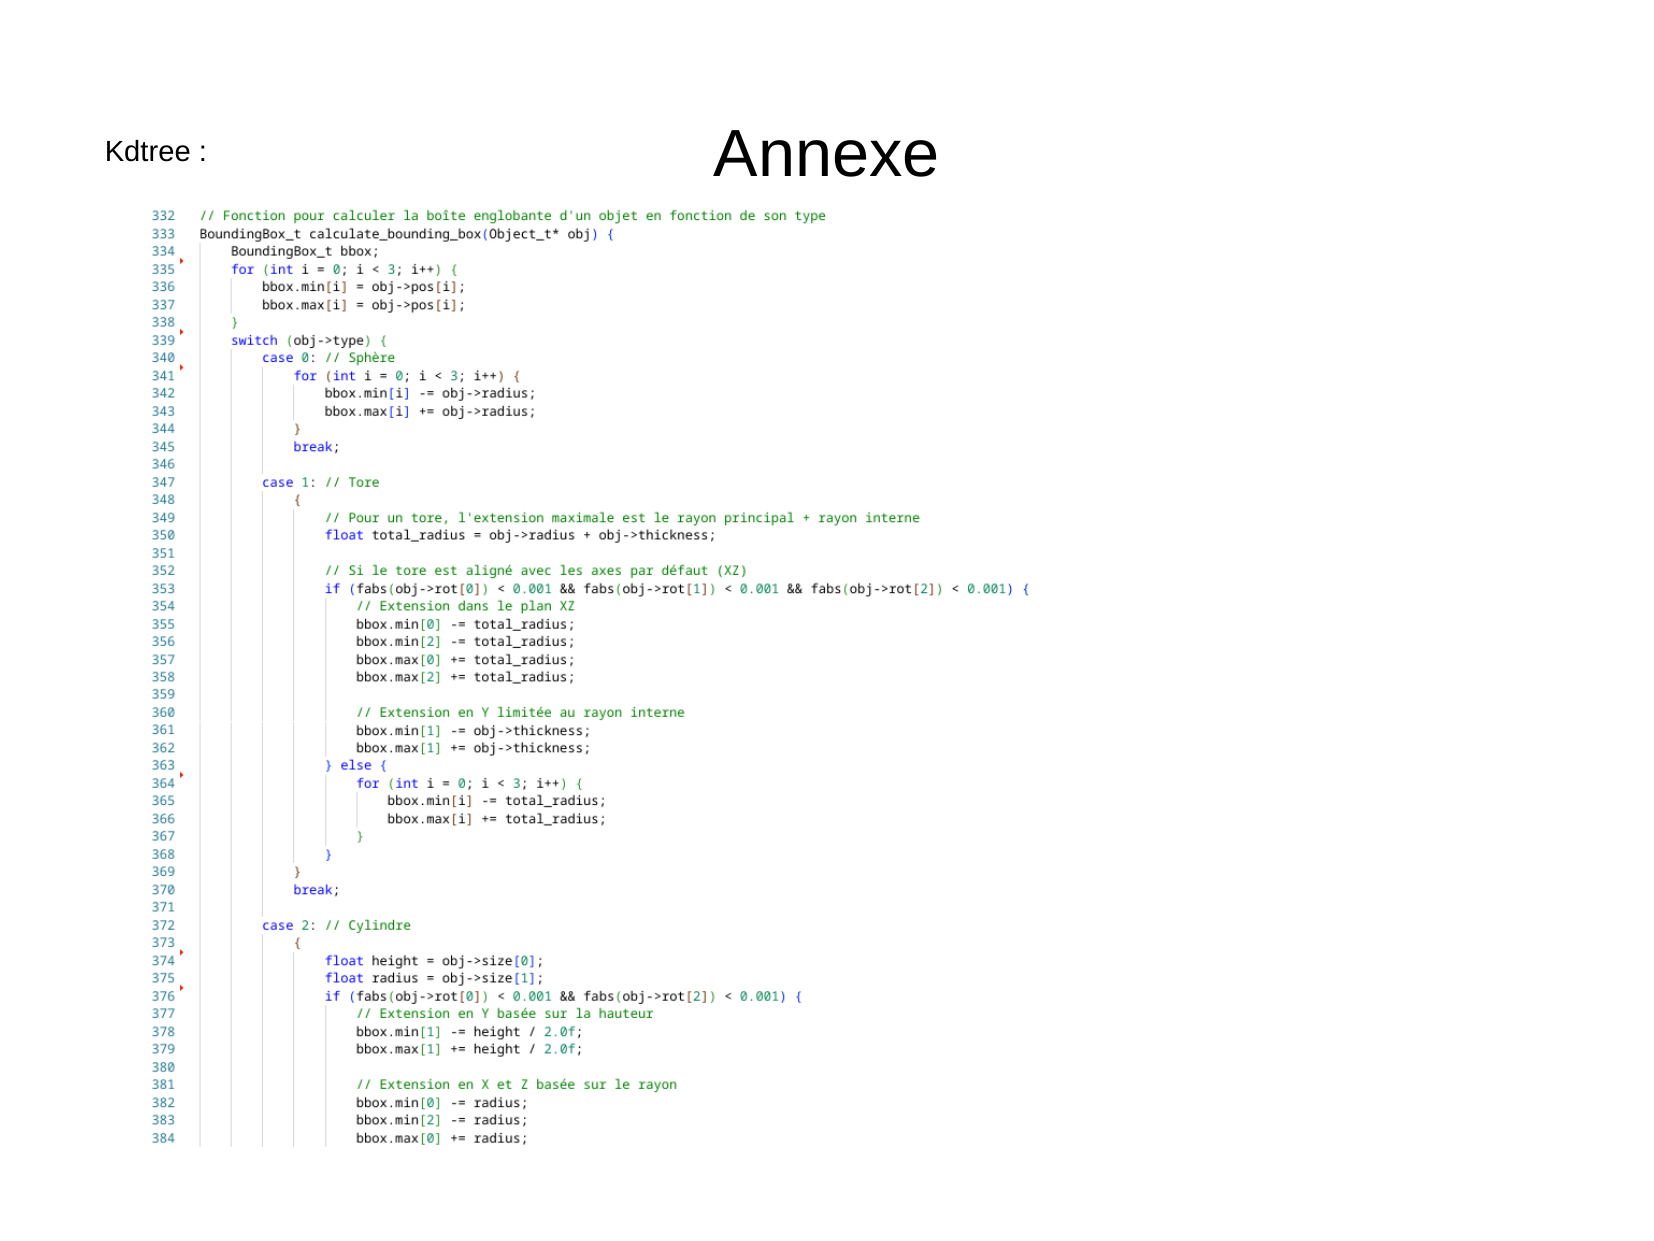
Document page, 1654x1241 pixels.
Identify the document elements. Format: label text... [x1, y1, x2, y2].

picture [149, 204, 1125, 1147]
title Annexe [82, 49, 1571, 257]
text_box Kdtree : [90, 127, 223, 176]
